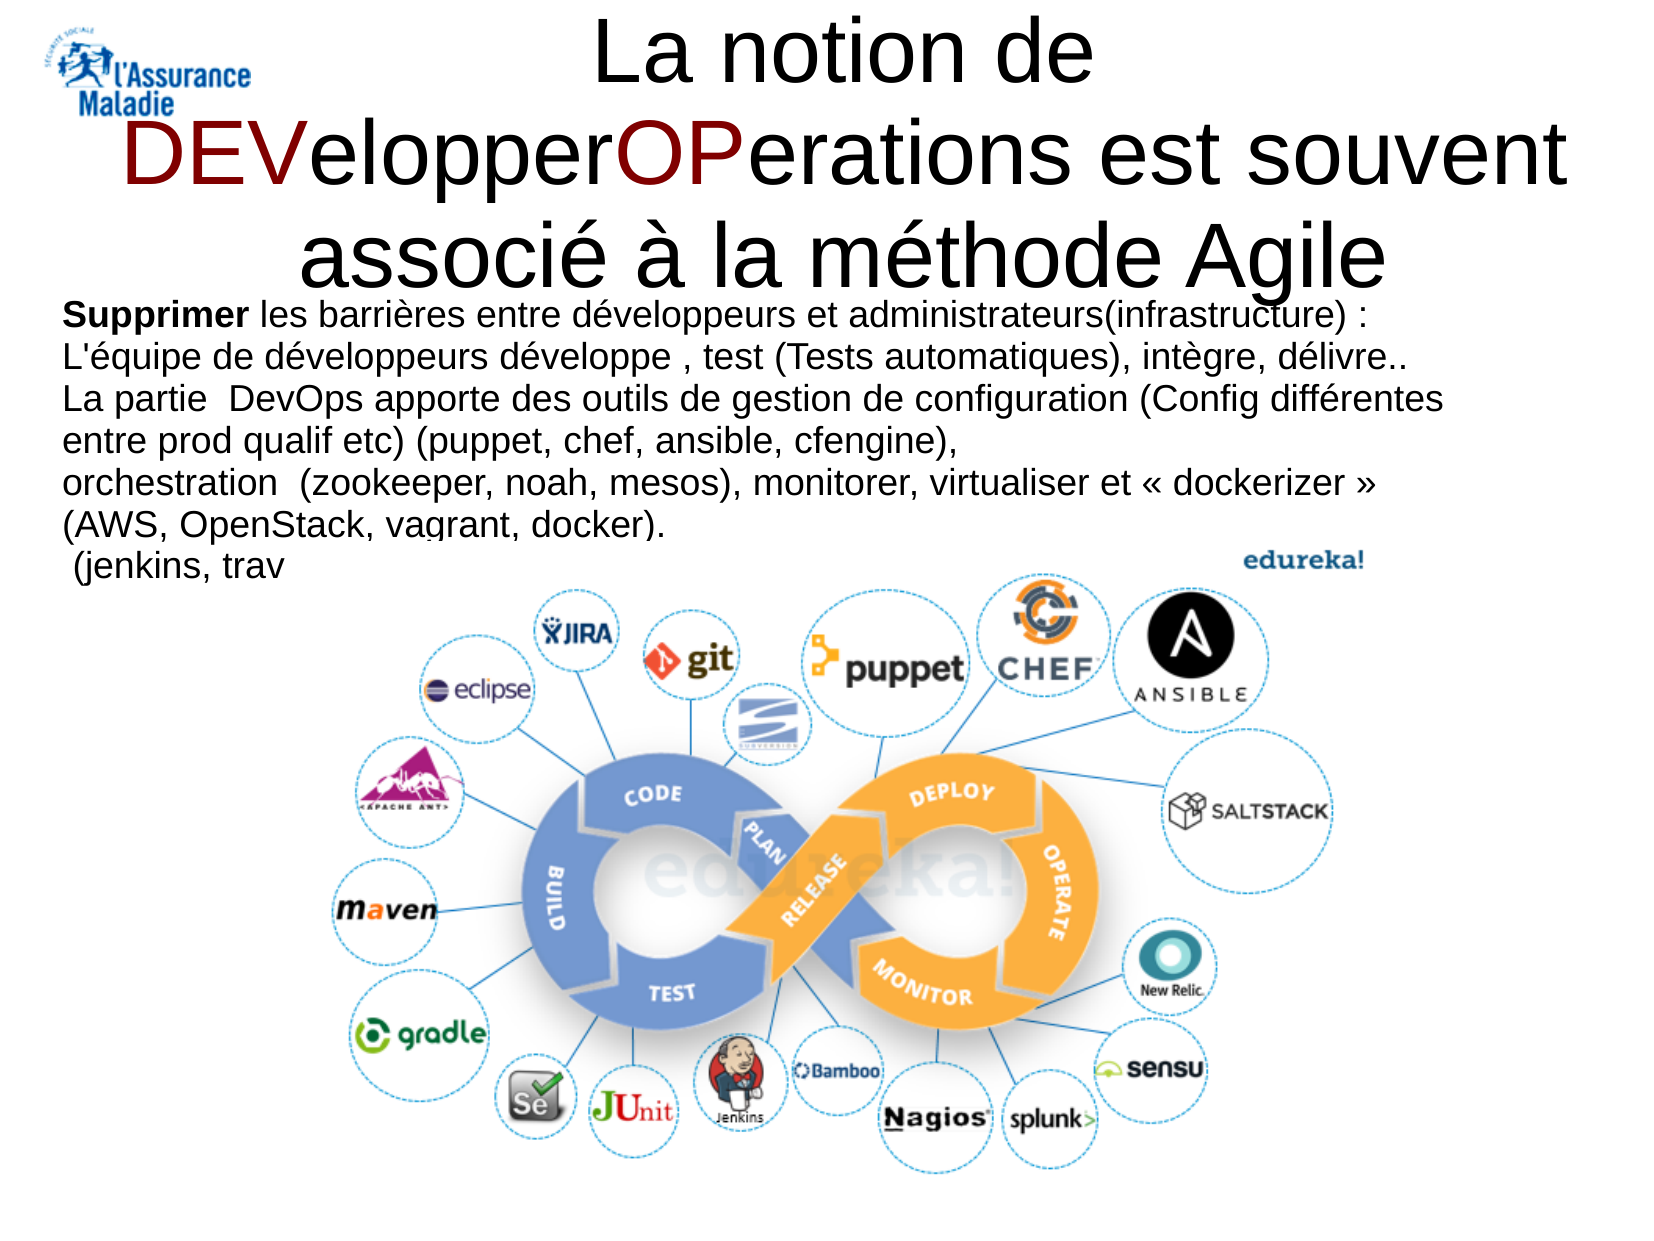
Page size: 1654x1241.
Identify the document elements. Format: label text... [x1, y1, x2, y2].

title La notion de DEVelopperOPerations est souvent associé à la méthode Agile [82, 0, 1571, 285]
picture [285, 541, 1371, 1193]
picture [23, 23, 251, 118]
text_box Supprimer les barrières entre développeurs et administrateurs(infrastructure) : L'équipe de développeurs développe , test (Tests automatiques), intègre, délivre.. La partie DevOps apporte des outils de gestion de configuration (Config différentes entre prod qualif etc) (puppet, chef, ansible, cfengine), orchestration (zookeeper, noah, mesos), monitorer, virtualiser et « dockerizer » (AWS, OpenStack, vagrant, docker). (jenkins, travis, teamcity), [47, 285, 1654, 662]
